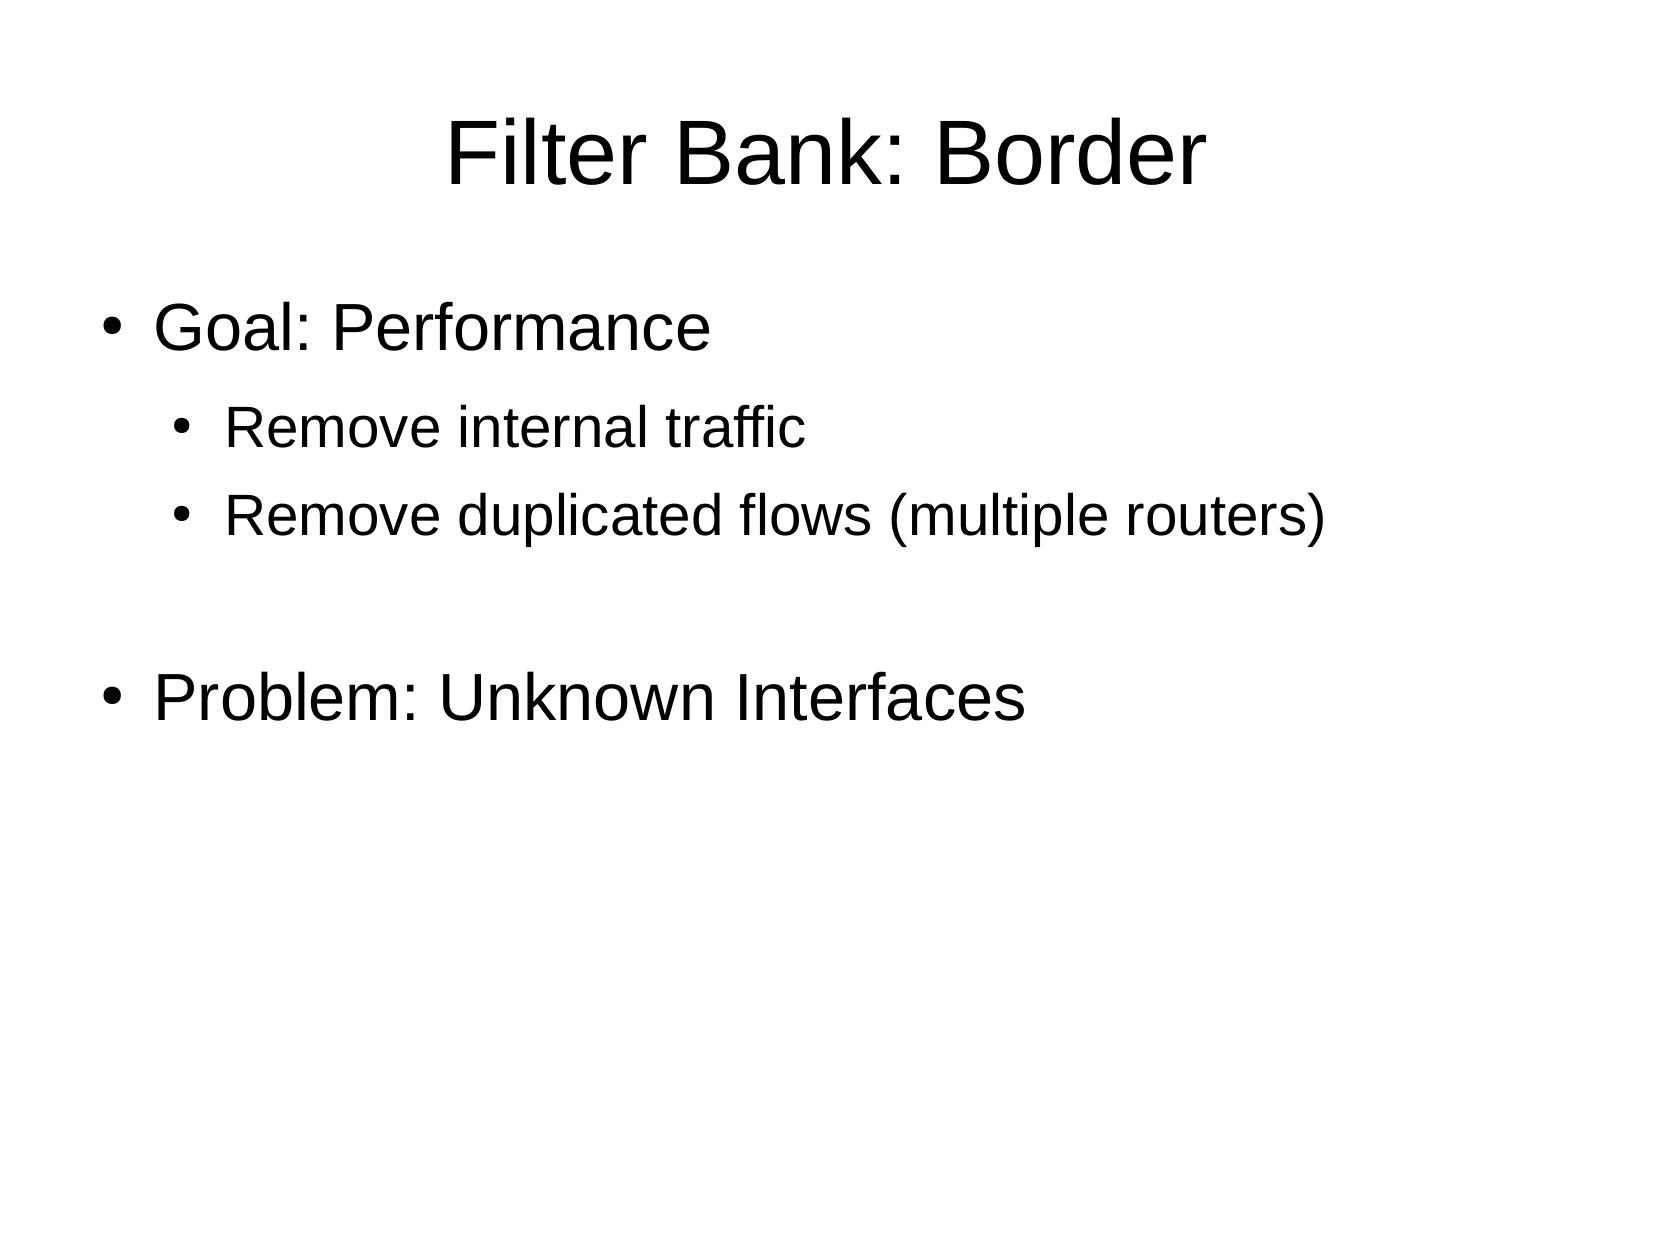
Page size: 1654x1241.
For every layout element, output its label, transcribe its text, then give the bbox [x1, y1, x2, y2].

title Filter Bank: Border [82, 56, 1571, 250]
list Goal: Performance Remove internal traffic Remove duplicated flows (multiple routers) Problem: Unknown Interfaces [82, 290, 1571, 1109]
